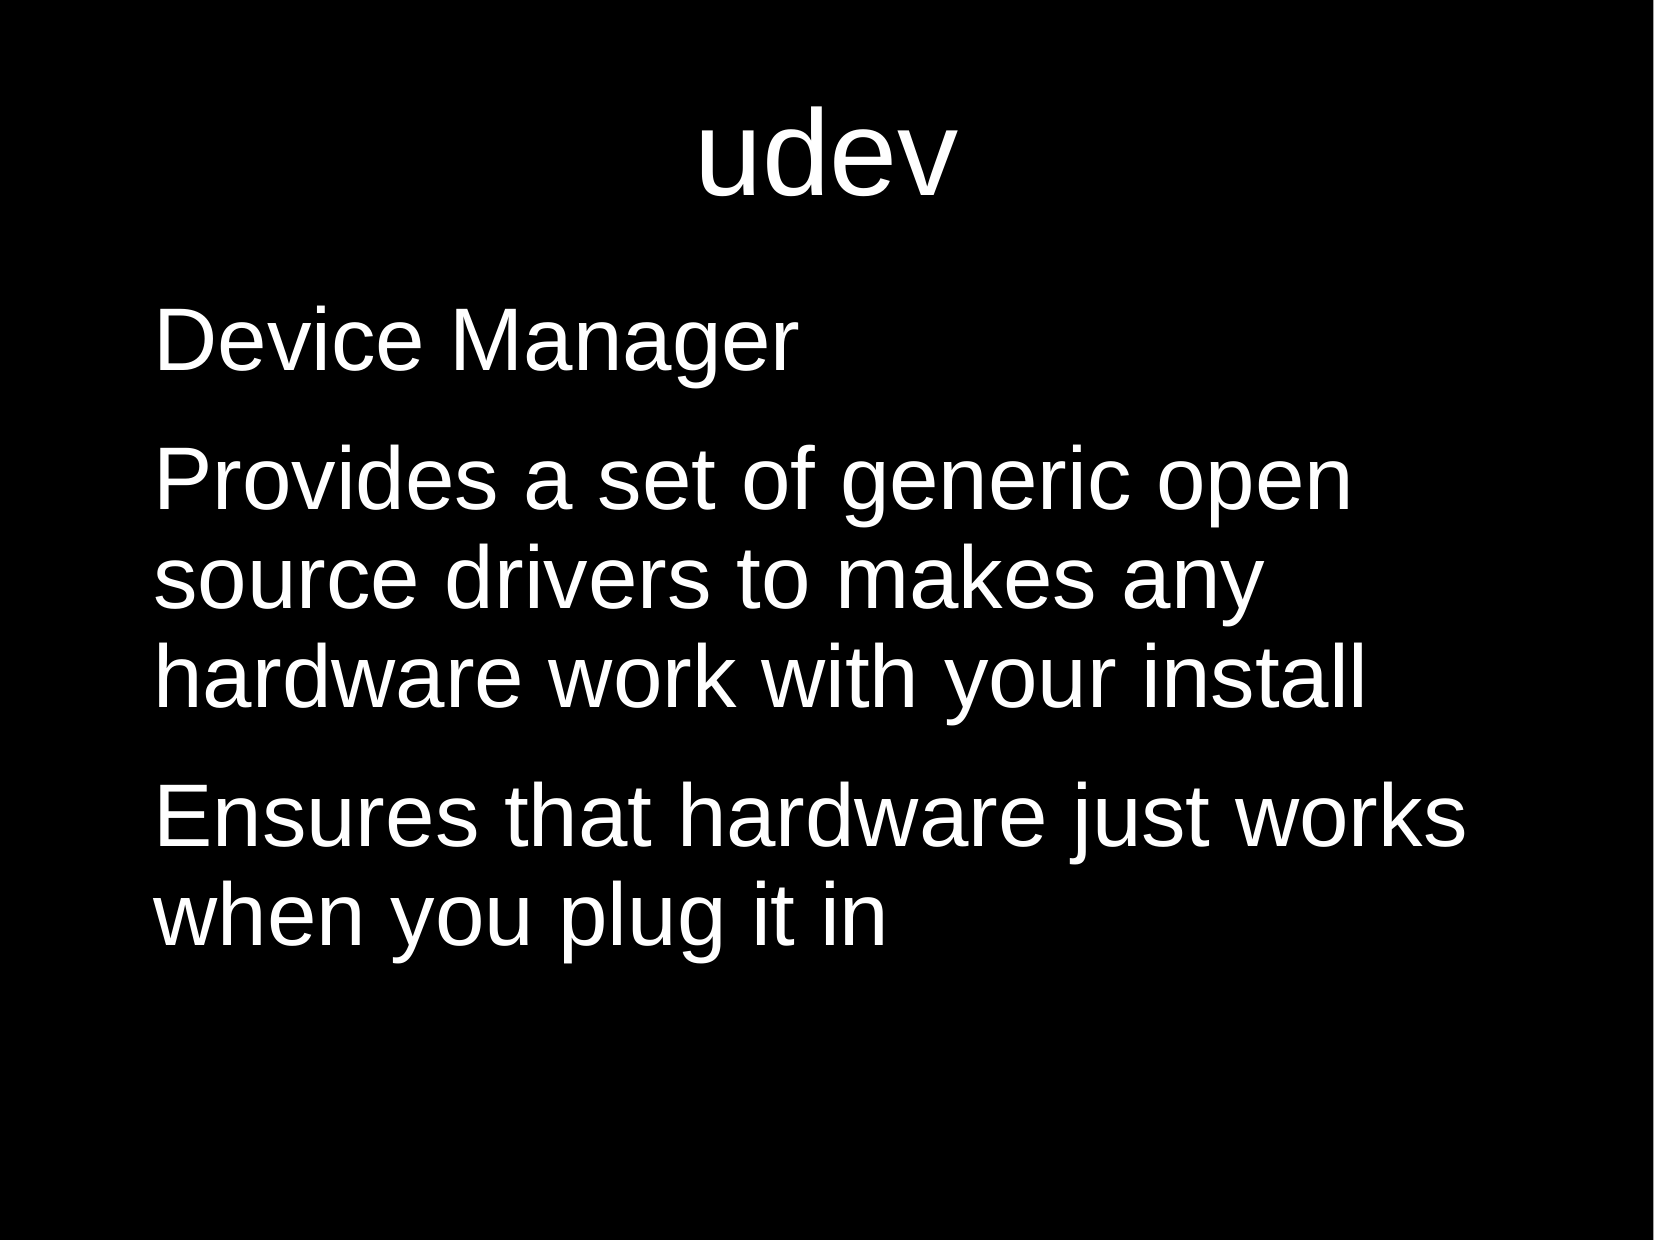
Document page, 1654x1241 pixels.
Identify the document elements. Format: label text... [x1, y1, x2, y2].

list Device Manager Provides a set of generic open source drivers to makes any hardware work with your install Ensures that hardware just works when you plug it in [82, 290, 1571, 1010]
title udev [82, 49, 1571, 257]
